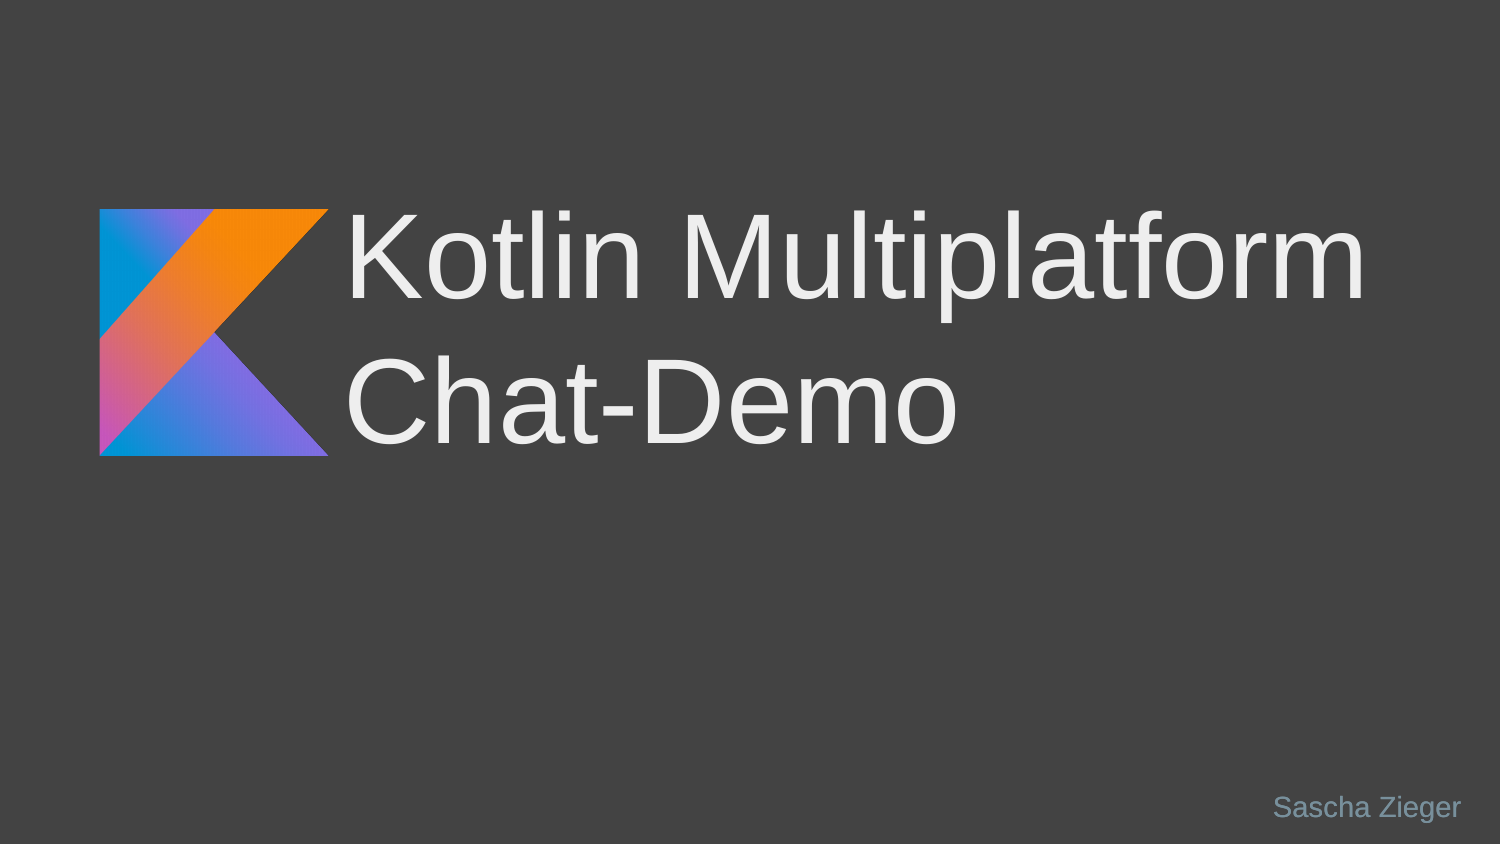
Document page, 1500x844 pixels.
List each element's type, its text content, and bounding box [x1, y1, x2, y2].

picture [99, 209, 329, 456]
text_box Sascha Zieger [1257, 773, 1500, 839]
